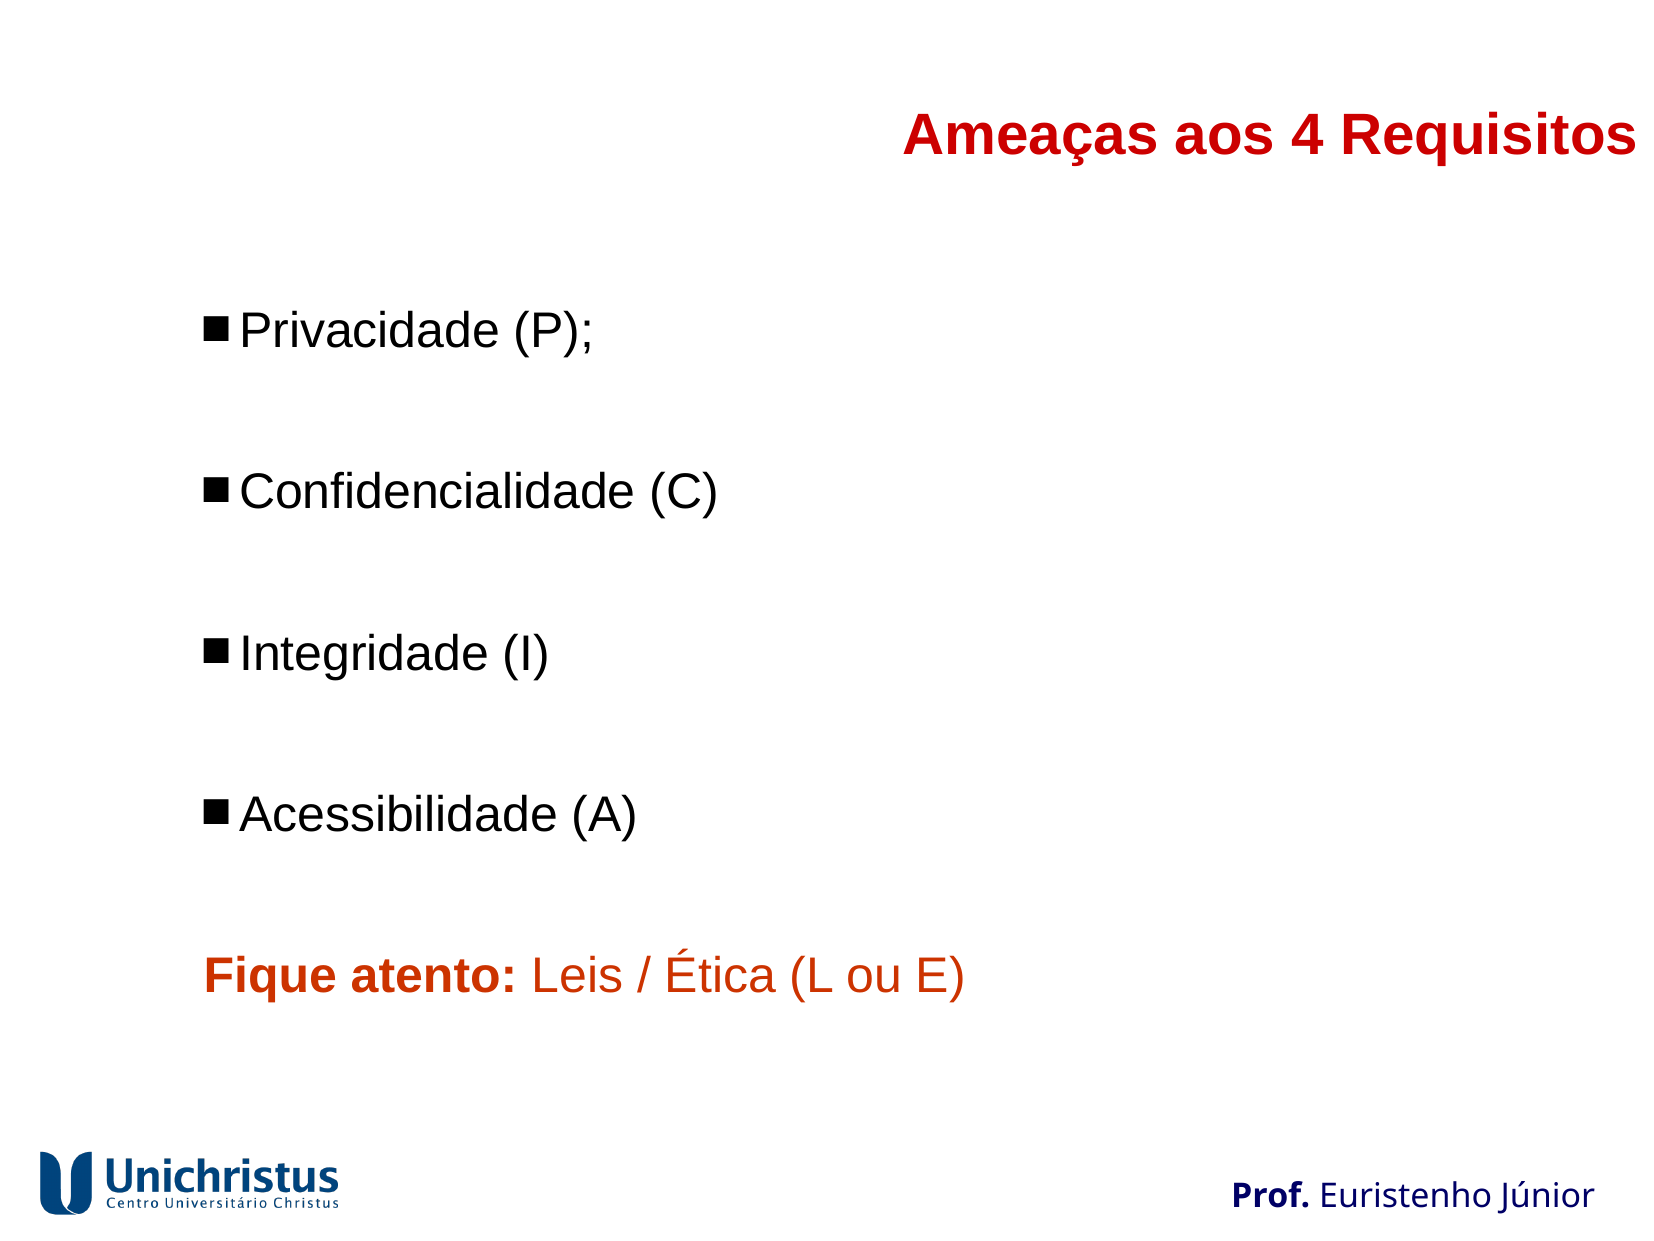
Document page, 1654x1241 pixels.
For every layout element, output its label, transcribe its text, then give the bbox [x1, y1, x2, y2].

picture [35, 1148, 343, 1217]
text_box Ameaças aos 4 Requisitos [887, 94, 1654, 175]
text_box Prof. Euristenho Júnior [1216, 1163, 1654, 1224]
text_box Privacidade (P); Confidencialidade (C) Integridade (I) Acessibilidade (A) Fique atento: Leis / Ética (L ou E) [188, 295, 1536, 1011]
